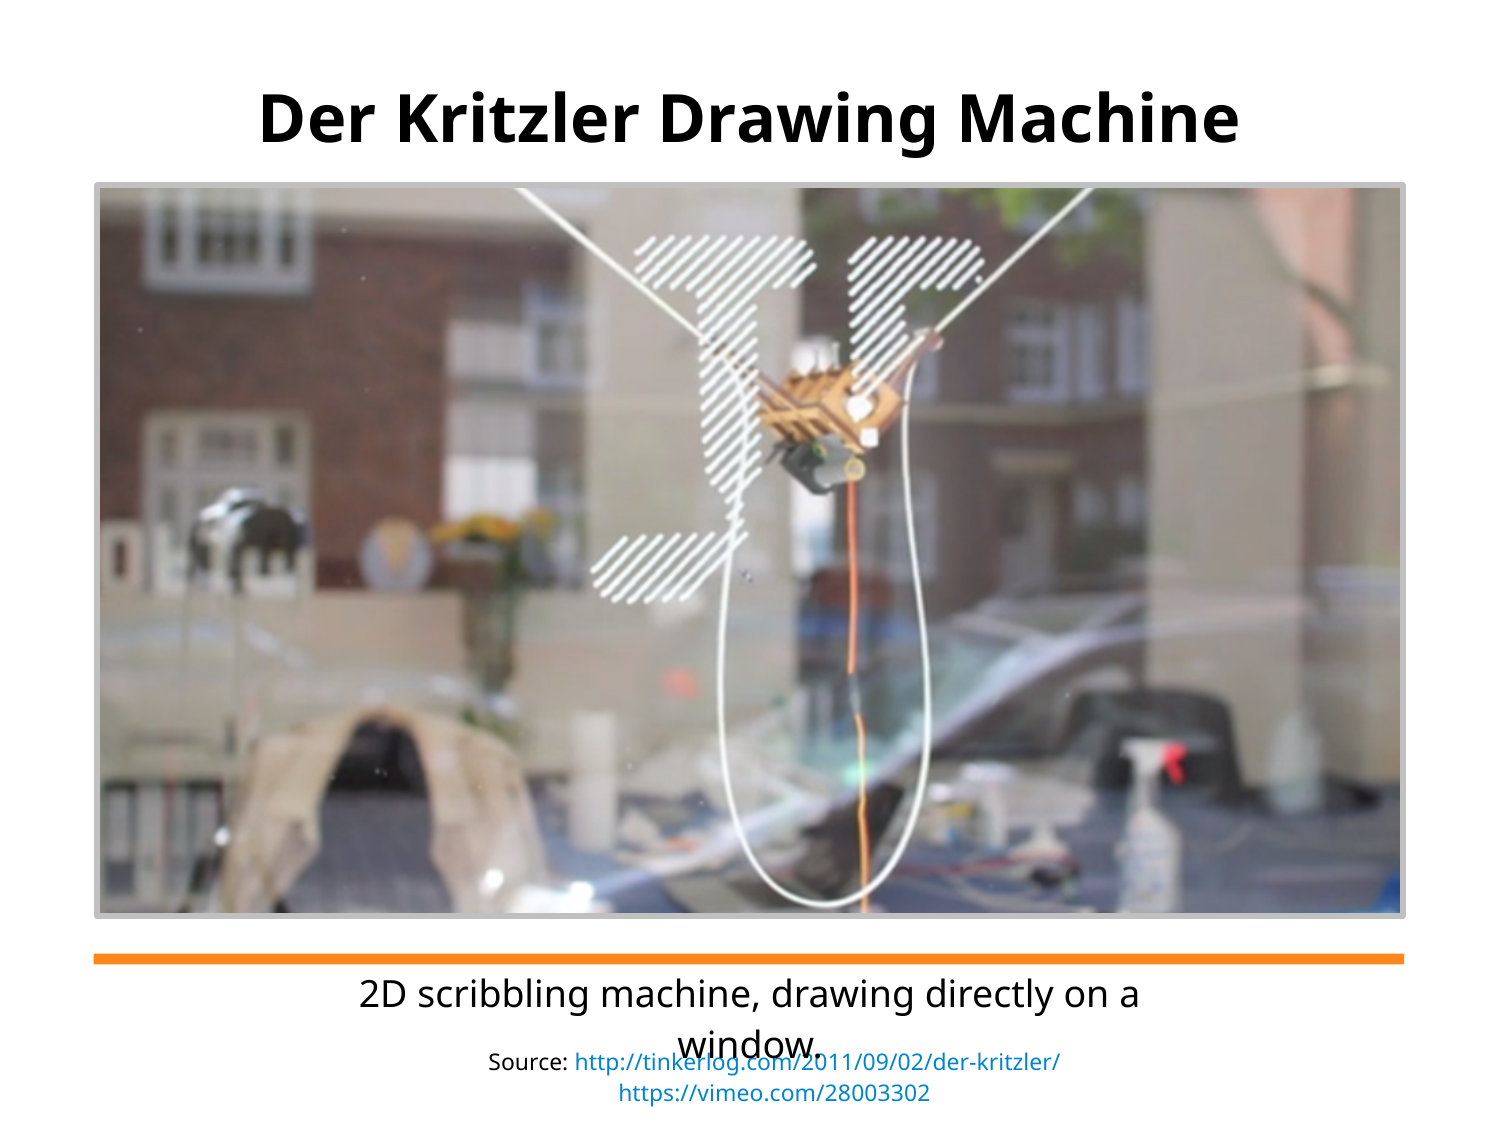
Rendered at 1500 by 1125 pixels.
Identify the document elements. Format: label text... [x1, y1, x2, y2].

title Der Kritzler Drawing Machine [75, 44, 1426, 188]
text_box Source: http://tinkerlog.com/2011/09/02/der-kritzler/ https://vimeo.com/28003302 [473, 1038, 1027, 1113]
text_box 2D scribbling machine, drawing directly on a window. [287, 960, 1213, 1024]
picture [0, 0, 1500, 1125]
